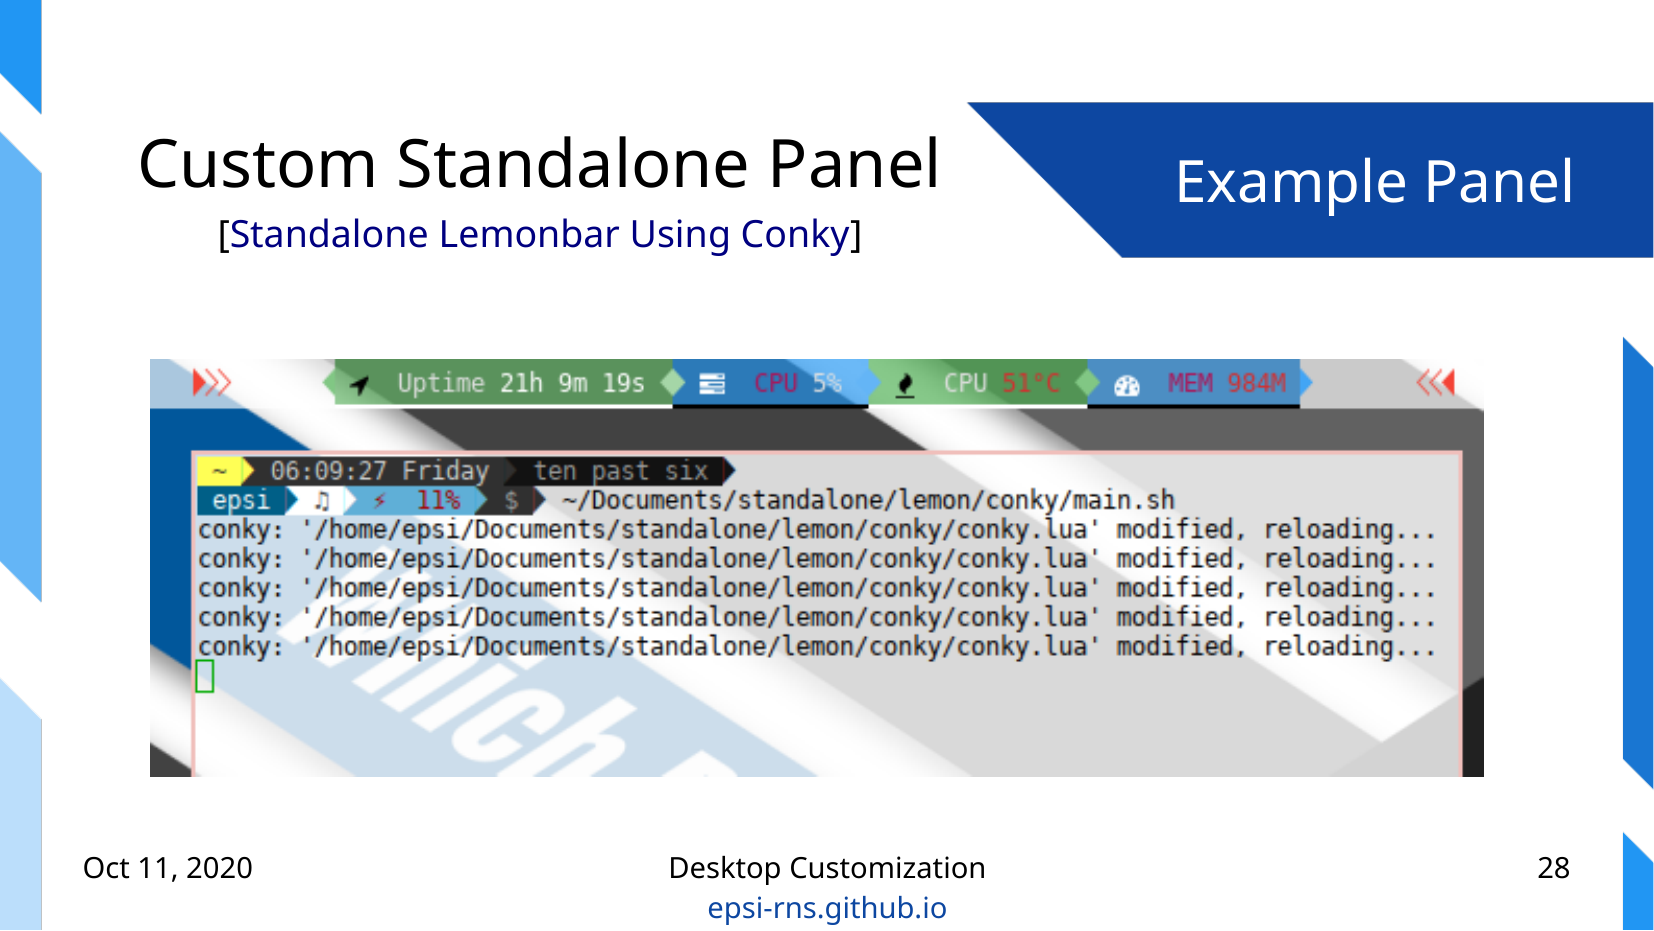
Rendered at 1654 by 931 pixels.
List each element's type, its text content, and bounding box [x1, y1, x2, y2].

picture [0, 0, 1654, 930]
title Example Panel [1050, 105, 1576, 256]
subtitle Custom Standalone Panel [Standalone Lemonbar Using Conky] [105, 105, 976, 271]
